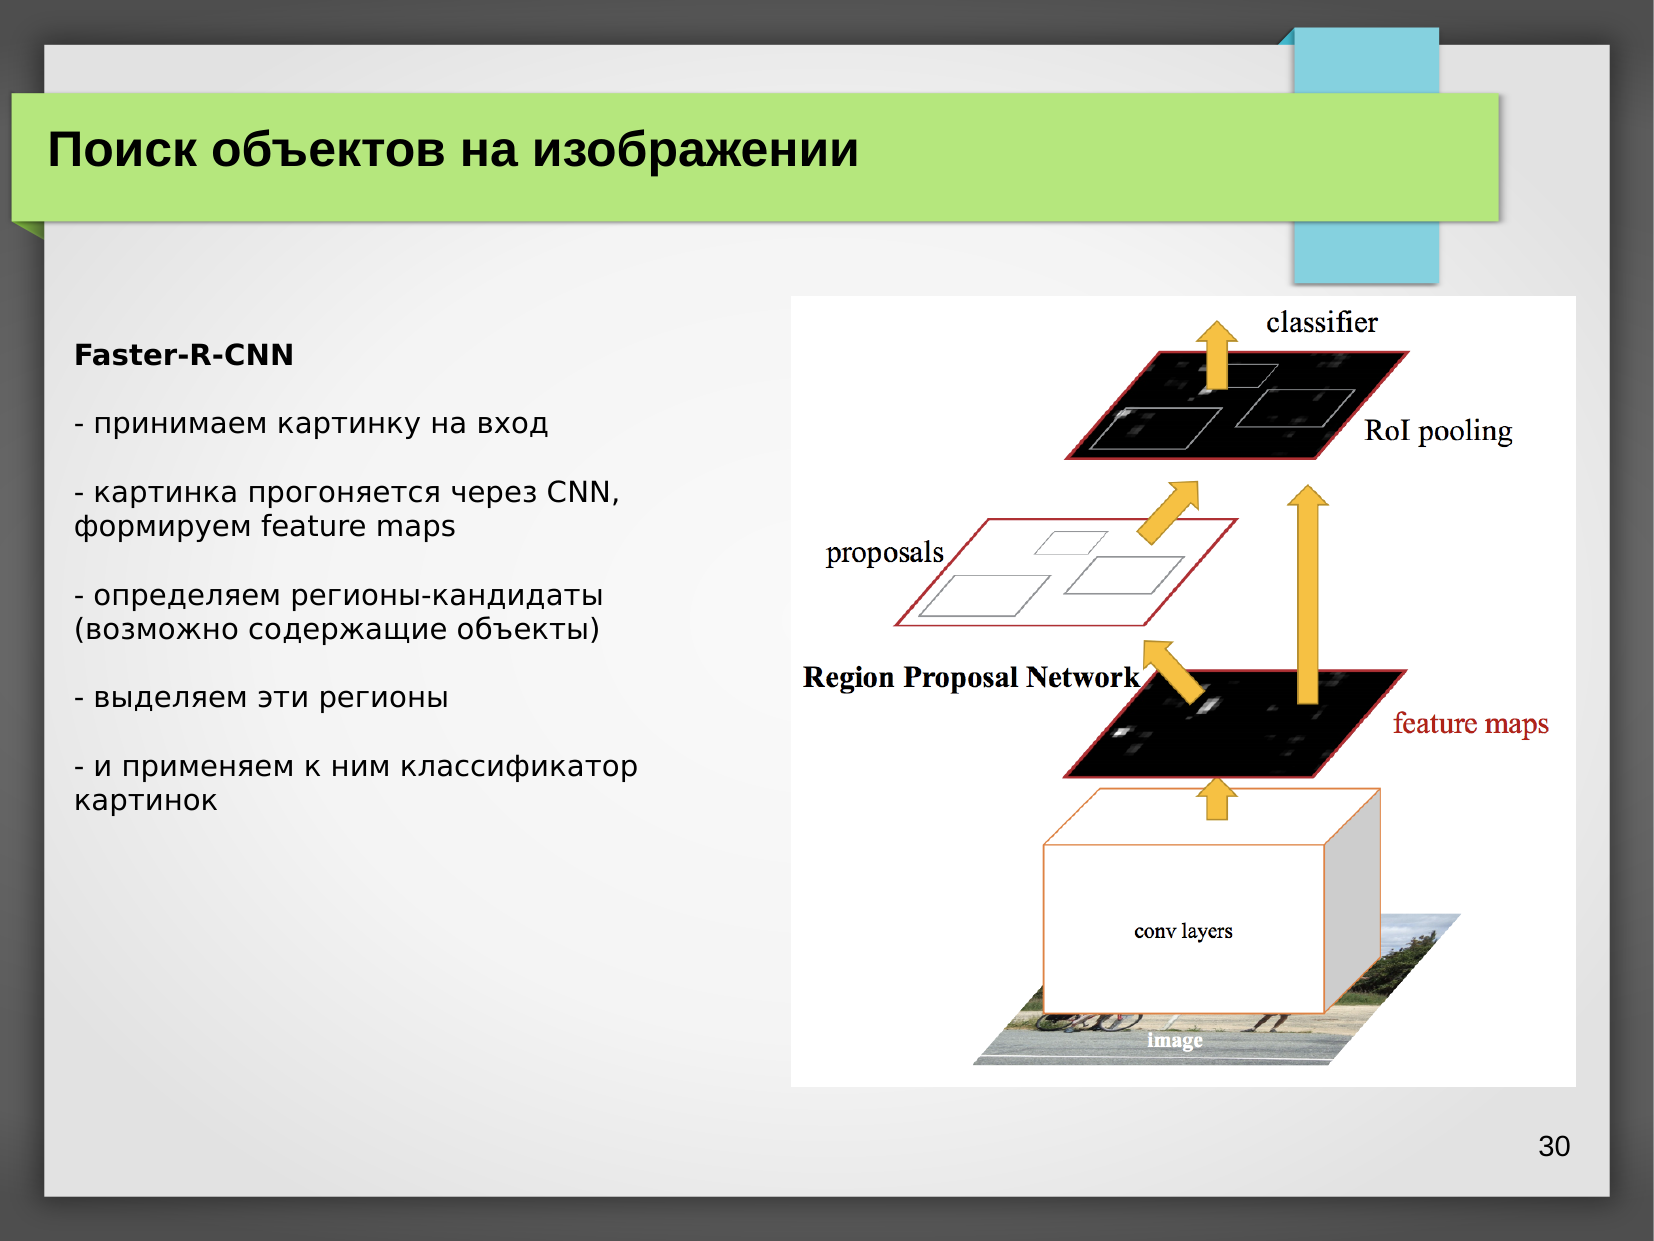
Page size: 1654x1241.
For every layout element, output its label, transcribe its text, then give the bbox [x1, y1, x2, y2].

picture [0, 0, 1654, 1241]
title Поиск объектов на изображении [47, 120, 1004, 177]
text_box Faster-R-CNN - принимаем картинку на вход - картинка прогоняется через CNN, формируем feature maps - определяем регионы-кандидаты (возможно содержащие объекты) - выделяем эти регионы - и применяем к ним классификатор картинок [59, 330, 791, 922]
